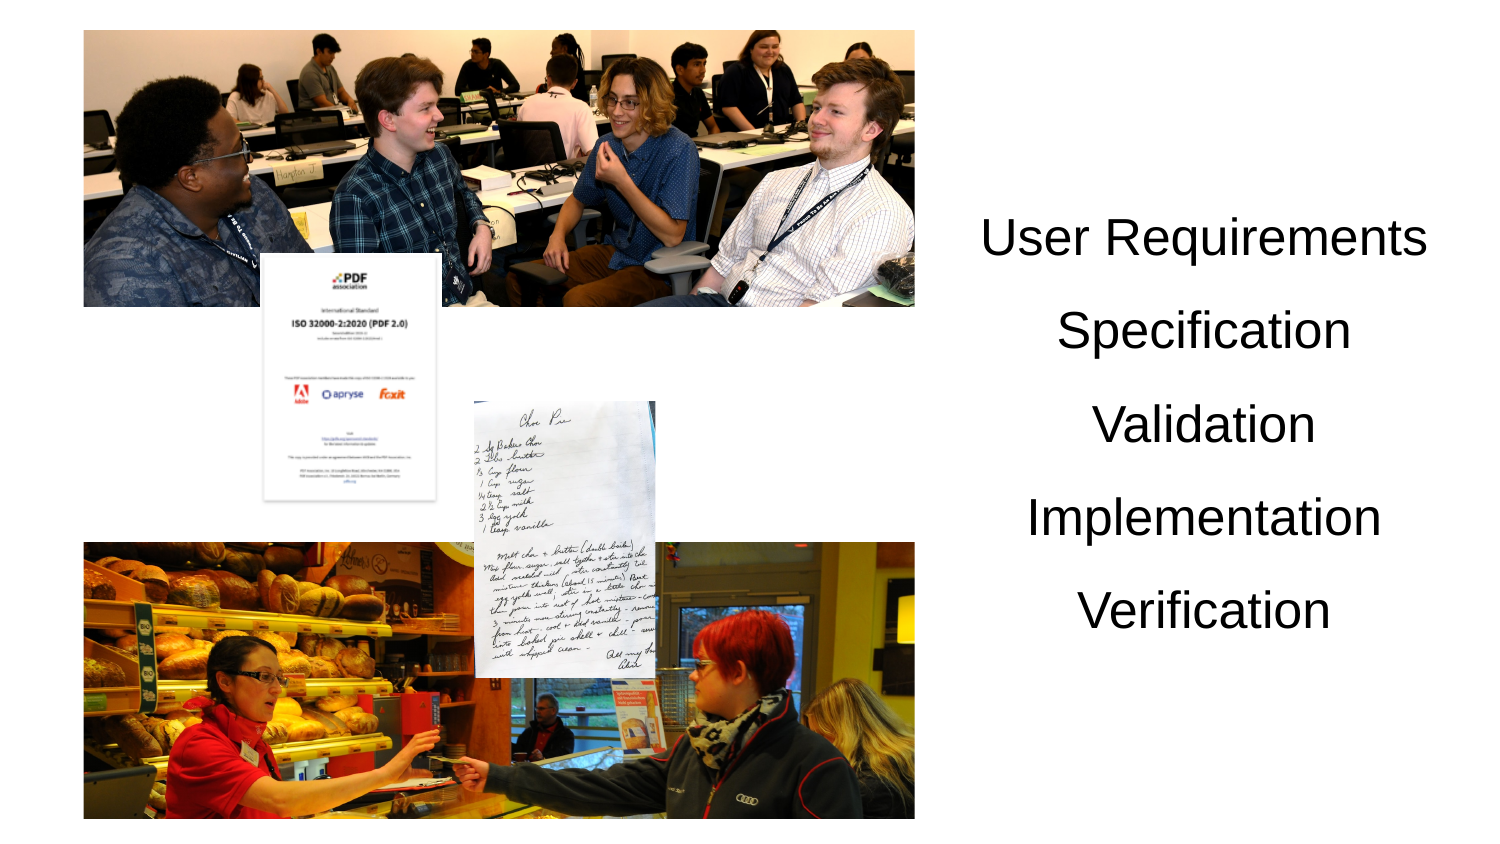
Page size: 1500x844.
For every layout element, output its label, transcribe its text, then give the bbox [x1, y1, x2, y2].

text_box Validation [939, 375, 1470, 468]
picture [83, 401, 915, 819]
text_box Verification [939, 561, 1470, 655]
text_box Implementation [939, 468, 1470, 561]
picture [83, 30, 915, 508]
text_box Specification [939, 281, 1470, 375]
text_box User Requirements [939, 188, 1470, 281]
